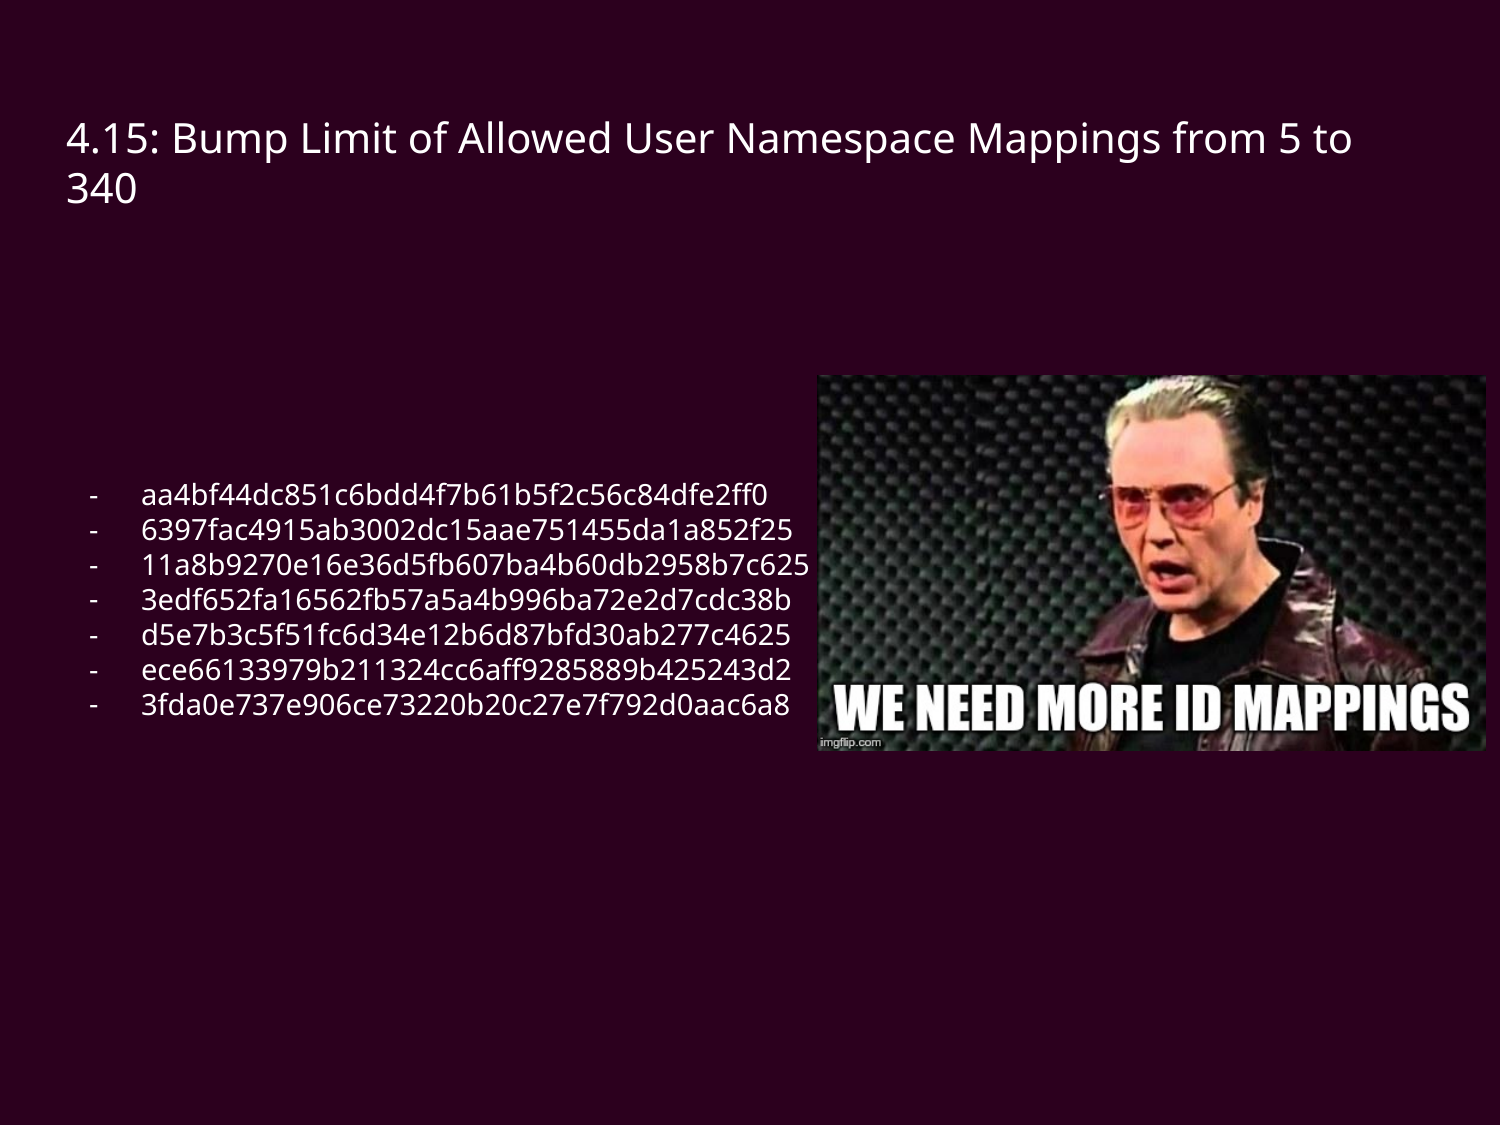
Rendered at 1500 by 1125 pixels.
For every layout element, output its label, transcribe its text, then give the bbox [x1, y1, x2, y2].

text_box aa4bf44dc851c6bdd4f7b61b5f2c56c84dfe2ff0 6397fac4915ab3002dc15aae751455da1a852f25 11a8b9270e16e36d5fb607ba4b60db2958b7c625 3edf652fa16562fb57a5a4b996ba72e2d7cdc38b d5e7b3c5f51fc6d34e12b6d87bfd30ab277c4625 ece66133979b211324cc6aff9285889b425243d2 3fda0e737e906ce73220b20c27e7f792d0aac6a8 [51, 224, 1440, 974]
picture [817, 375, 1486, 751]
text_box 4.15: Bump Limit of Allowed User Namespace Mappings from 5 to 340 [51, 97, 1449, 223]
